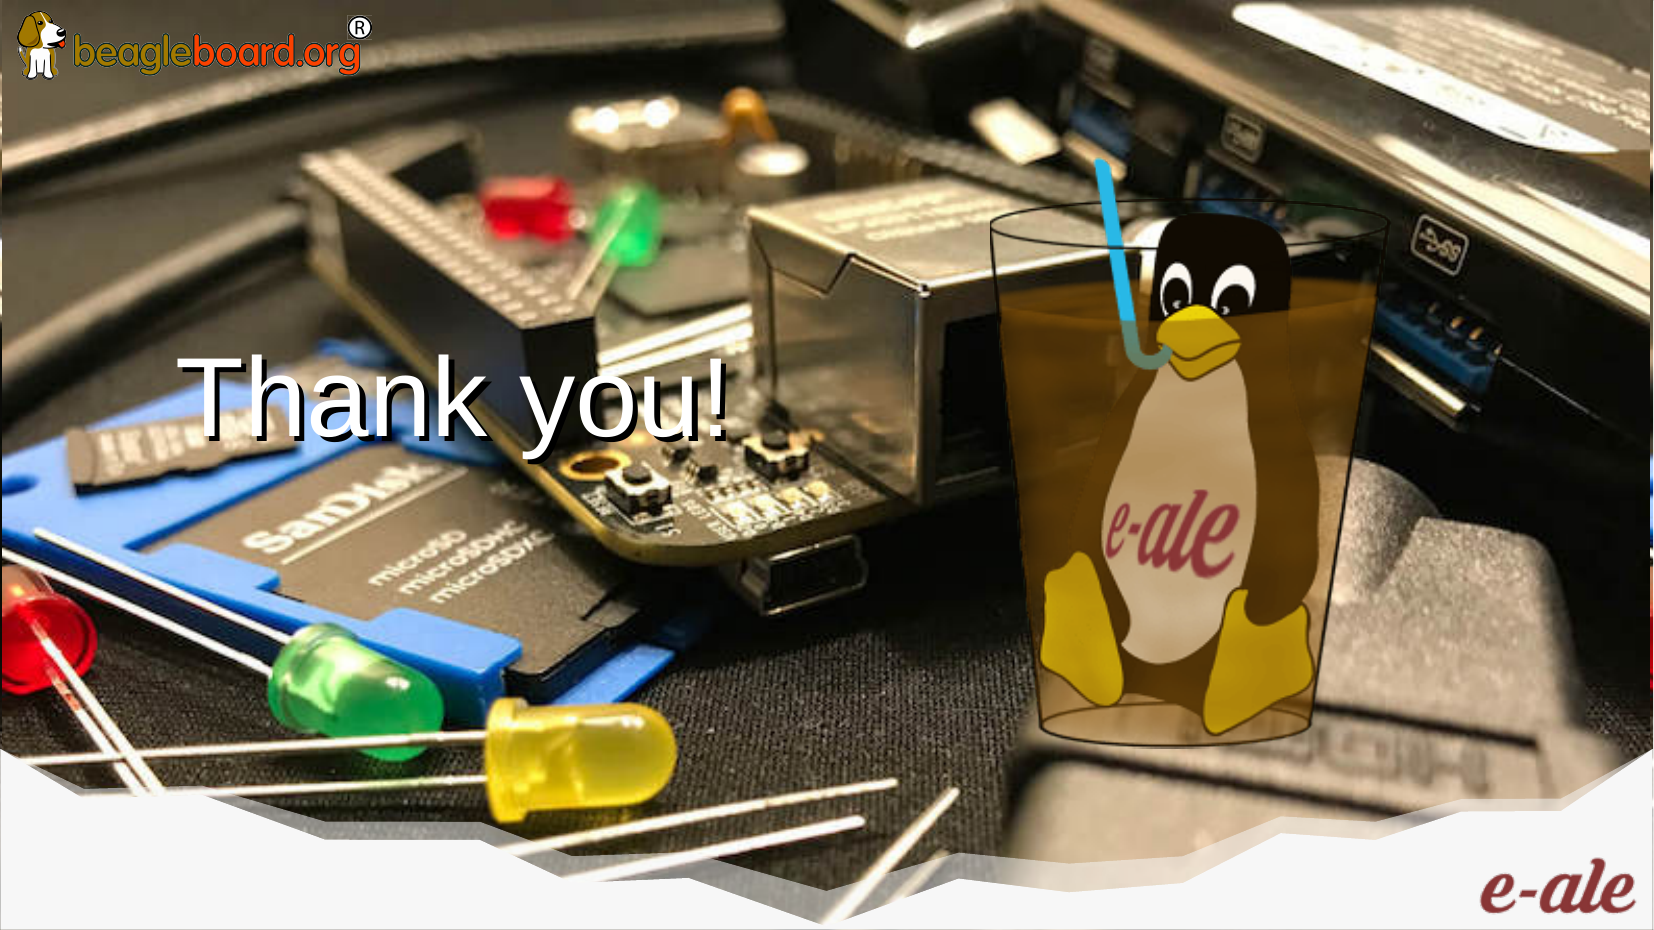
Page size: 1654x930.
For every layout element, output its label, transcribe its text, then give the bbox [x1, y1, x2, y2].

picture [0, 0, 1654, 930]
subtitle Thank you! [82, 37, 826, 757]
